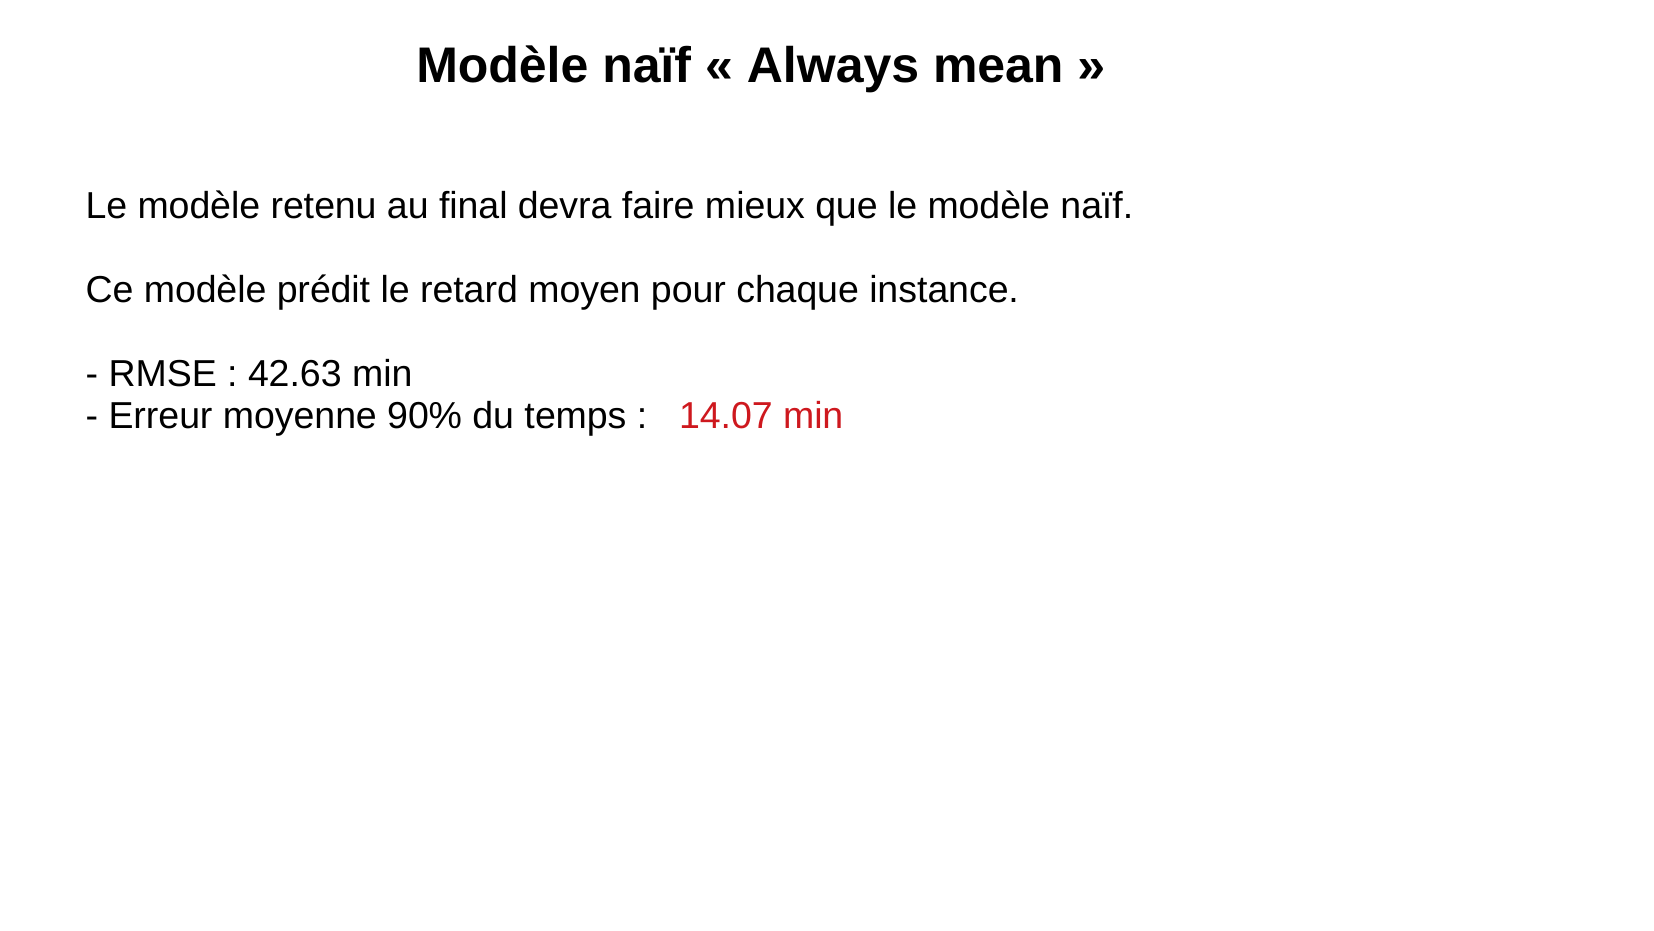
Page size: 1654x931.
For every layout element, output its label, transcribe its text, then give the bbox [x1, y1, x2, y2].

text_box Modèle naïf « Always mean » [401, 29, 1134, 177]
text_box Le modèle retenu au final devra faire mieux que le modèle naïf. Ce modèle prédit le retard moyen pour chaque instance. - RMSE : 42.63 min - Erreur moyenne 90% du temps : 14.07 min [70, 177, 1595, 486]
